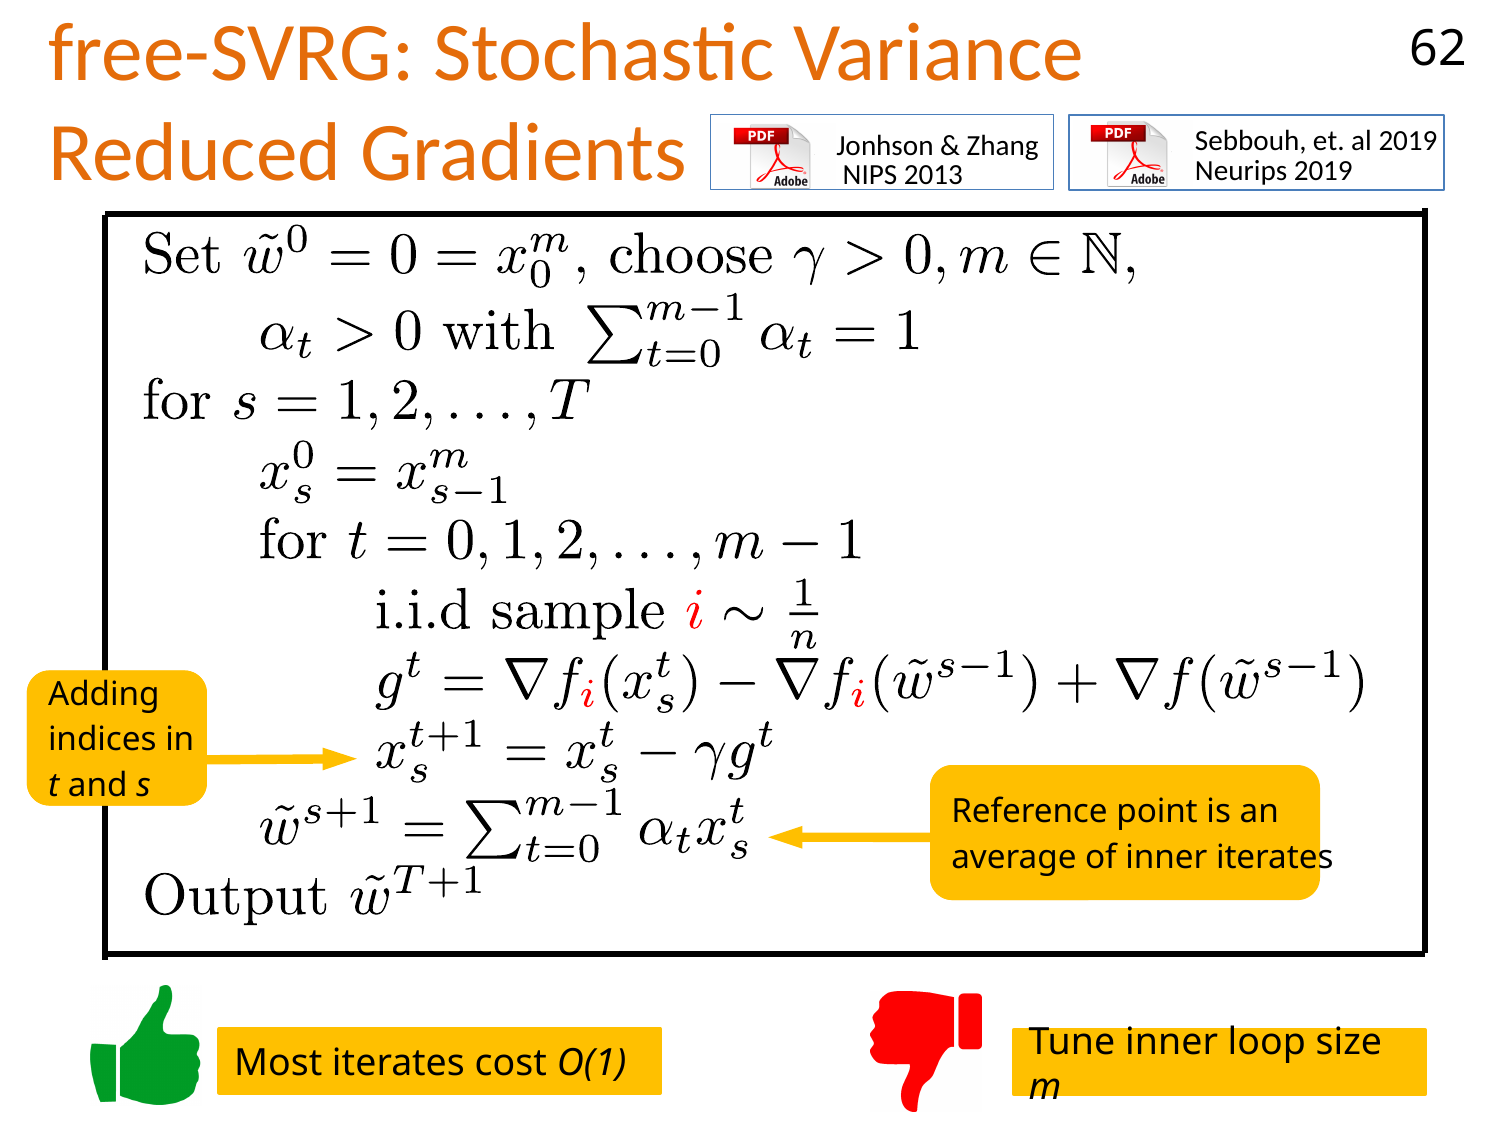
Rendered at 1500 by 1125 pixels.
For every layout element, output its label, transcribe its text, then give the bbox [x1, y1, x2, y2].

picture [90, 985, 202, 1106]
text_box Jonhson & Zhang NIPS 2013 [821, 125, 1180, 200]
text_box Tune inner loop size m [1013, 1029, 1425, 1095]
picture [1073, 120, 1193, 187]
text_box Most iterates cost O(1) [219, 1028, 661, 1093]
text_box [1069, 115, 1445, 191]
text_box Sebbouh, et. al 2019 Neurips 2019 [1180, 121, 1453, 195]
picture [870, 991, 982, 1112]
text_box Adding indices in t and s [26, 670, 142, 806]
text_box [710, 114, 1054, 190]
text_box [142, 224, 1369, 926]
picture [716, 123, 836, 189]
text_box free-SVRG: Stochastic Variance Reduced Gradients [33, 3, 1384, 191]
